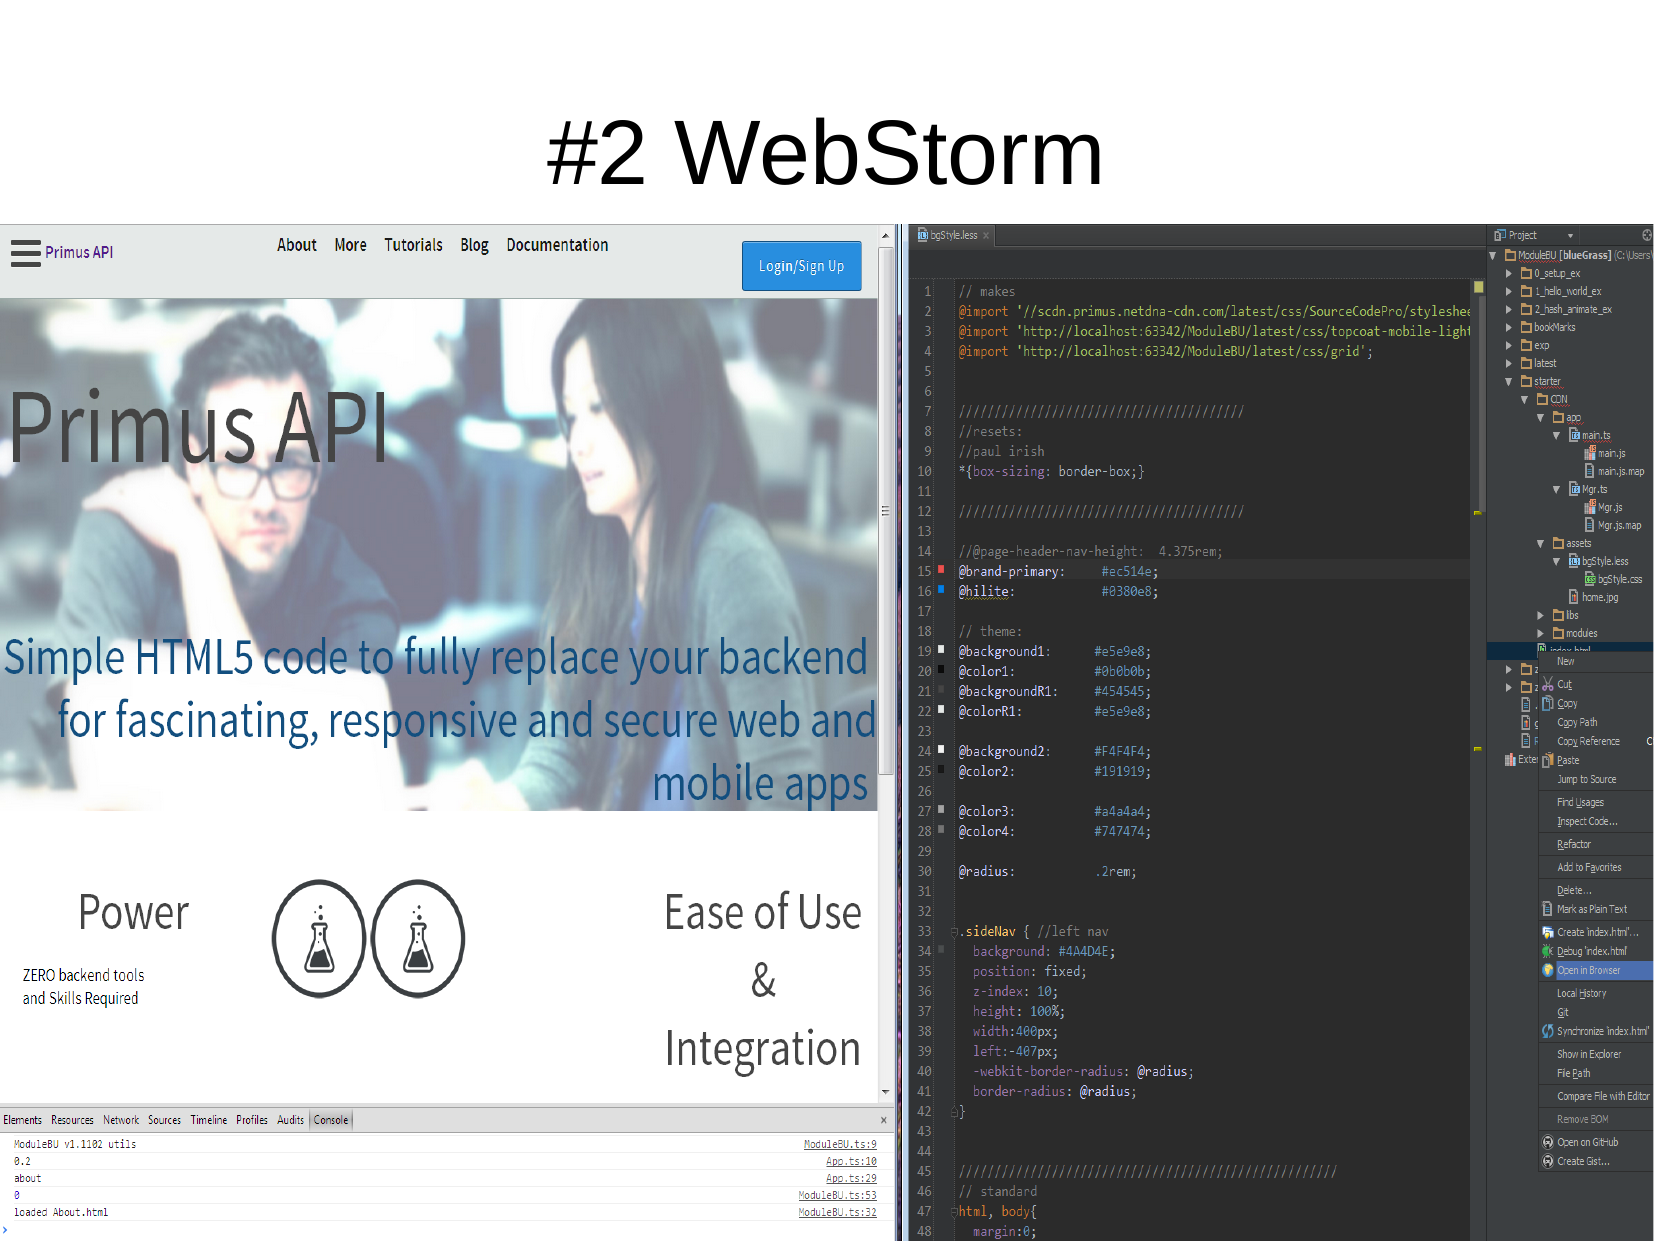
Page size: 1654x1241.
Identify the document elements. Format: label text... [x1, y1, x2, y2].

title #2 WebStorm [82, 49, 1571, 224]
picture [0, 224, 1654, 1241]
